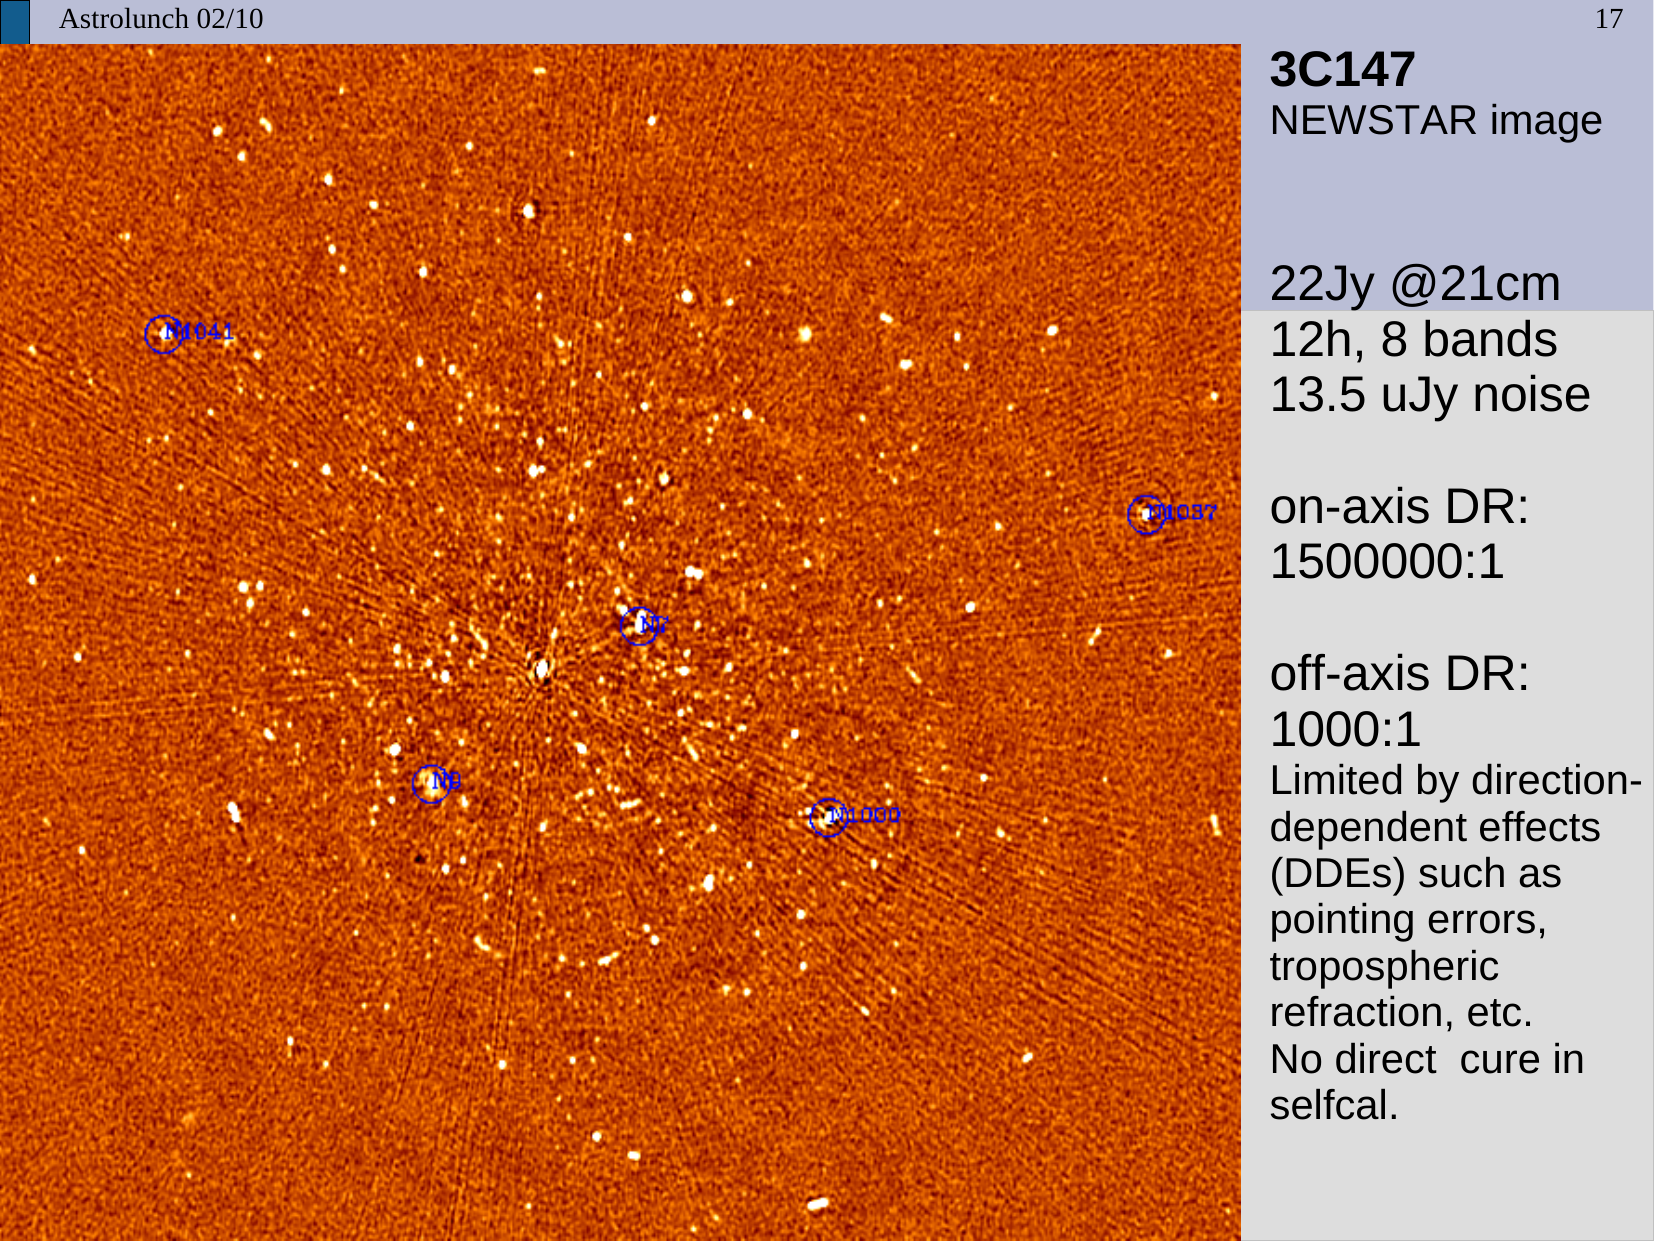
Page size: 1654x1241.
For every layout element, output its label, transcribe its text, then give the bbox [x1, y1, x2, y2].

list 3C147 NEWSTAR image 22Jy @21cm 12h, 8 bands 13.5 uJy noise on-axis DR: 1500000:1 off-axis DR: 1000:1 Limited by direction-dependent effects (DDEs) such as pointing errors, tropospheric refraction, etc. No direct cure in selfcal. [1269, 41, 1645, 1241]
picture [0, 44, 1241, 1241]
